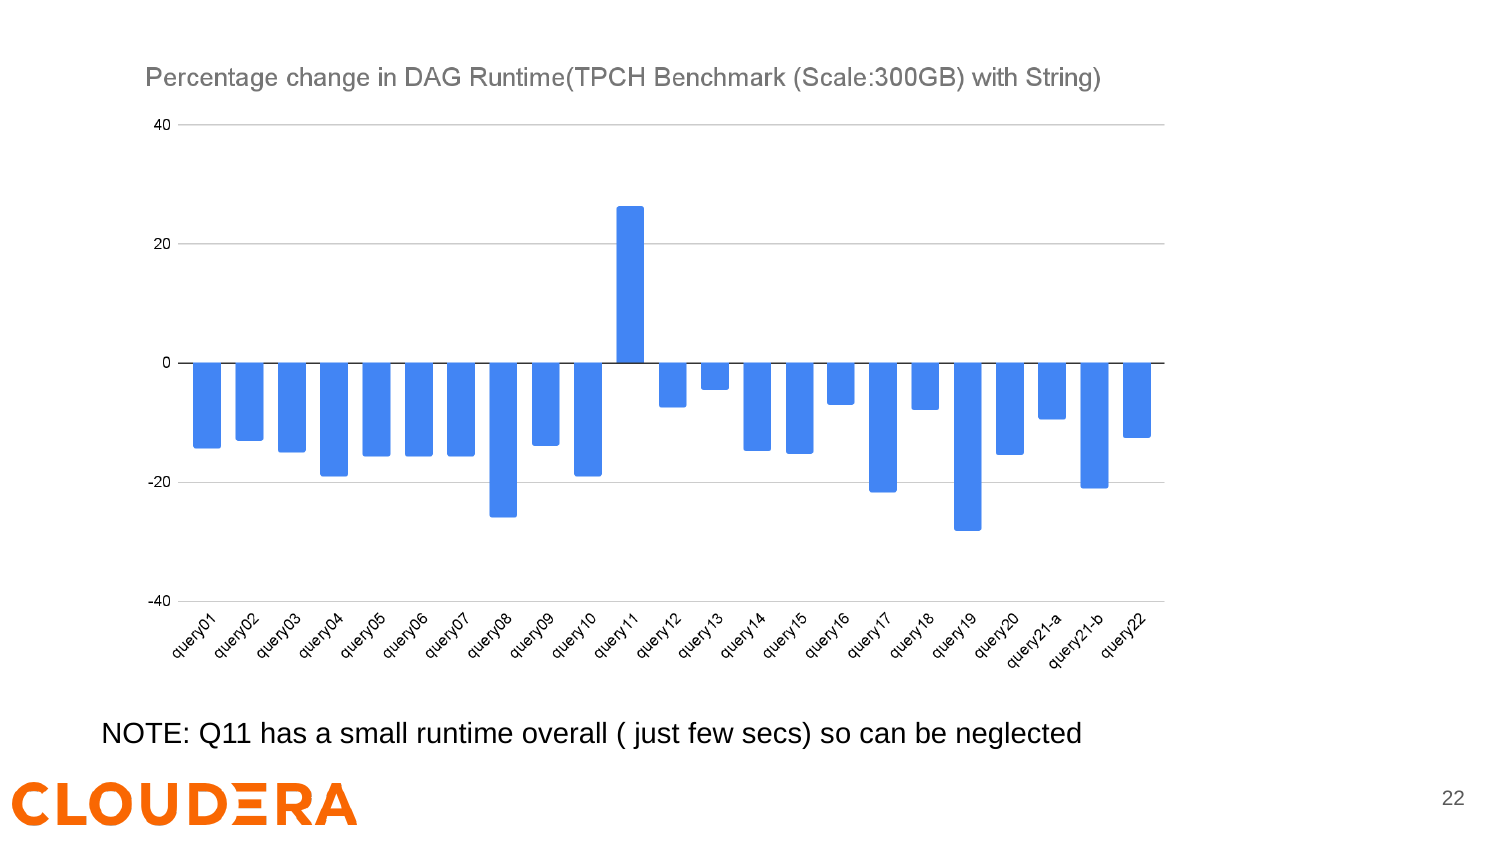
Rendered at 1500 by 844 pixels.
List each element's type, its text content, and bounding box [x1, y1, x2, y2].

picture [111, 27, 1198, 699]
text_box NOTE: Q11 has a small runtime overall ( just few secs) so can be neglected [86, 699, 1347, 765]
picture [12, 740, 357, 826]
slide_number <number> [1389, 764, 1480, 830]
